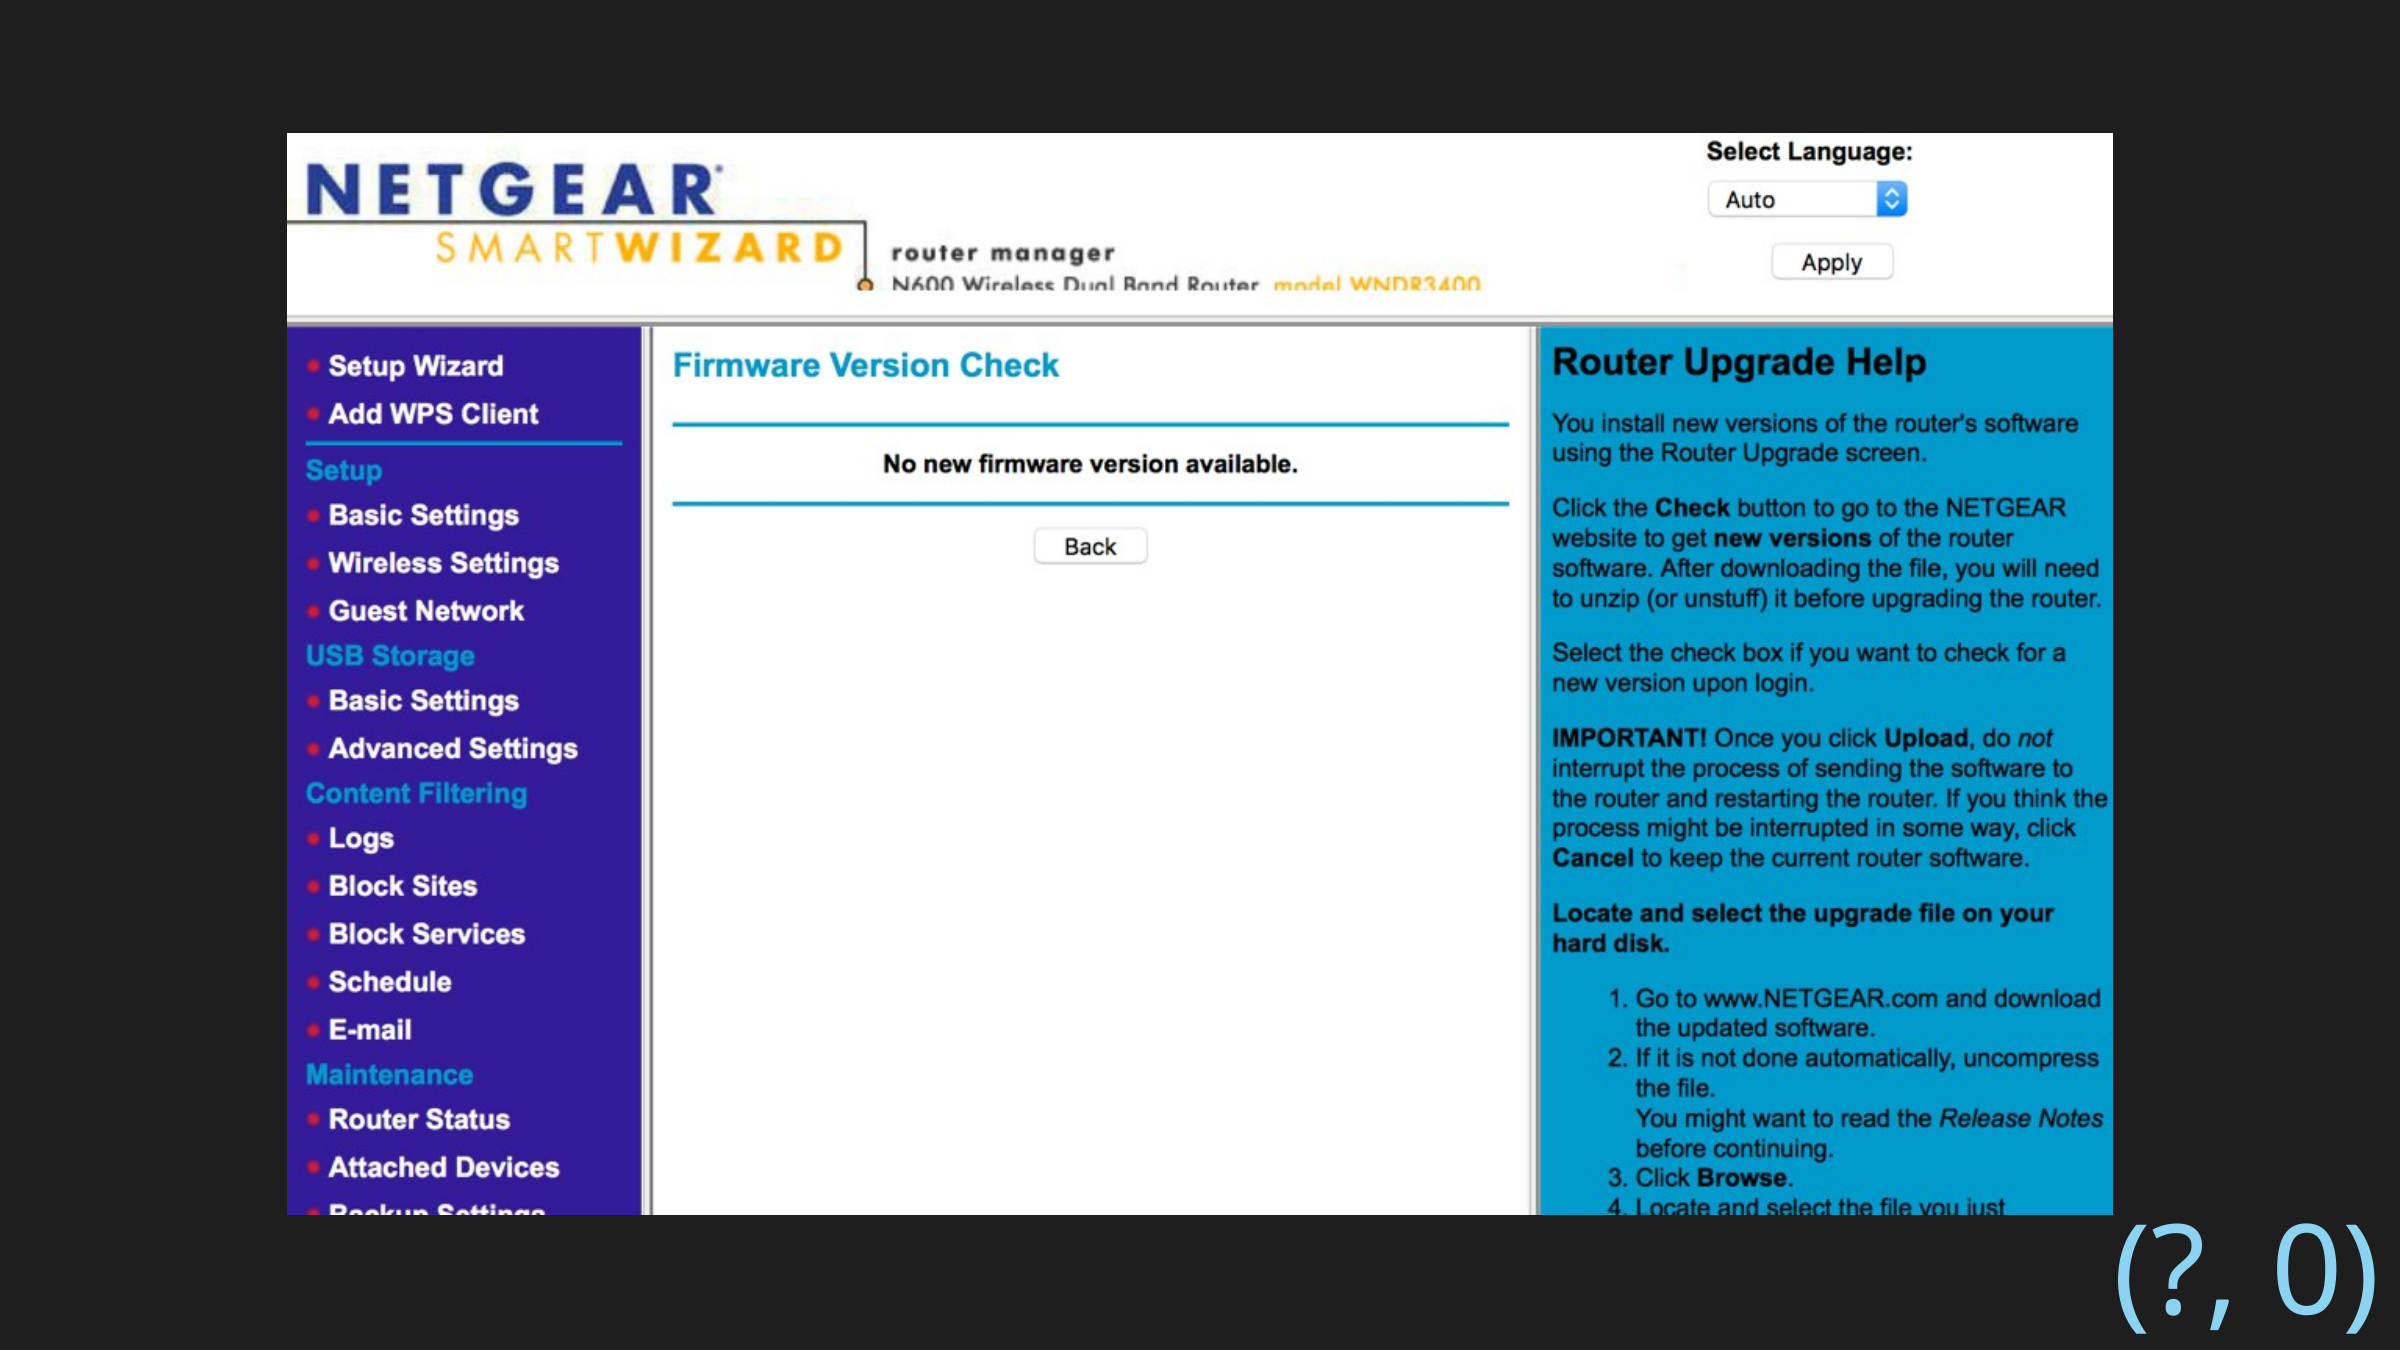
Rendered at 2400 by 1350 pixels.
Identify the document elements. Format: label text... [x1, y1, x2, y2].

picture [1673, 417, 1686, 428]
picture [1811, 1145, 1830, 1161]
picture [2051, 419, 2067, 432]
picture [1797, 1206, 1816, 1215]
picture [1910, 760, 1917, 775]
picture [1579, 354, 1599, 376]
picture [1848, 455, 1855, 462]
picture [1801, 421, 1818, 430]
picture [1696, 418, 1701, 428]
picture [1728, 733, 1741, 743]
picture [1917, 531, 1930, 545]
picture [1632, 935, 1662, 952]
picture [1704, 566, 1708, 576]
picture [1706, 994, 1717, 1006]
picture [1923, 993, 1932, 1001]
picture [1632, 504, 1646, 516]
picture [1976, 992, 1987, 1003]
picture [1669, 730, 1684, 745]
picture [1616, 934, 1632, 951]
picture [1614, 992, 1619, 1002]
picture [1724, 1145, 1735, 1153]
picture [1857, 992, 1862, 1002]
picture [1822, 1203, 1831, 1215]
picture [1657, 414, 1665, 430]
picture [1931, 534, 1939, 548]
picture [2029, 735, 2043, 745]
picture [1901, 913, 1909, 923]
picture [1657, 825, 1664, 834]
picture [1552, 791, 1568, 805]
picture [1641, 1113, 1655, 1125]
picture [1982, 531, 1994, 545]
picture [1583, 910, 1593, 920]
picture [1921, 1206, 1927, 1215]
picture [1927, 566, 1941, 574]
picture [2026, 649, 2034, 655]
picture [1920, 421, 1927, 433]
picture [1910, 598, 1918, 605]
picture [1616, 851, 1634, 865]
picture [1849, 909, 1866, 925]
picture [1671, 565, 1681, 575]
picture [1755, 762, 1767, 772]
picture [1670, 677, 1680, 691]
picture [1958, 503, 1964, 513]
picture [2057, 791, 2064, 806]
picture [1775, 1054, 1797, 1064]
picture [1616, 676, 1632, 688]
picture [1727, 995, 1737, 1006]
picture [1869, 734, 1876, 743]
picture [1704, 420, 1715, 432]
picture [1961, 1116, 1967, 1126]
picture [1853, 504, 1860, 517]
picture [1717, 450, 1730, 459]
picture [2088, 561, 2097, 576]
picture [1973, 649, 1986, 656]
picture [1954, 993, 1961, 1007]
picture [1670, 762, 1683, 776]
picture [1973, 854, 2001, 868]
picture [1899, 1055, 1908, 1063]
picture [1613, 647, 1620, 660]
picture [1907, 530, 1914, 544]
picture [2028, 995, 2037, 1006]
picture [1816, 762, 1824, 772]
picture [1695, 1146, 1706, 1155]
picture [2058, 562, 2086, 576]
picture [1629, 445, 1642, 460]
picture [1746, 587, 1761, 604]
picture [1684, 349, 1709, 373]
picture [1552, 592, 1567, 608]
picture [2057, 991, 2065, 1006]
picture [1556, 416, 1571, 425]
picture [1602, 649, 1607, 660]
picture [2054, 500, 2065, 509]
picture [1920, 559, 1928, 576]
picture [1689, 535, 1702, 545]
picture [1857, 1055, 1862, 1066]
picture [1764, 446, 1770, 459]
picture [2020, 1052, 2029, 1064]
picture [1690, 727, 1697, 734]
picture [1789, 792, 1802, 805]
picture [1676, 821, 1702, 838]
picture [1751, 736, 1756, 745]
picture [1910, 566, 1916, 576]
picture [1839, 420, 1844, 430]
picture [2090, 1053, 2099, 1069]
picture [2052, 1053, 2079, 1065]
picture [1717, 533, 1759, 548]
picture [1563, 449, 1579, 461]
picture [1920, 760, 1941, 775]
picture [1561, 535, 1568, 546]
picture [1996, 591, 2004, 607]
picture [1827, 534, 1831, 545]
picture [2067, 820, 2073, 835]
picture [1837, 565, 1850, 577]
picture [1601, 533, 1610, 549]
picture [1699, 730, 1707, 740]
picture [1603, 824, 1617, 837]
picture [1916, 1060, 1924, 1068]
picture [1735, 420, 1760, 429]
picture [1857, 1204, 1871, 1215]
picture [1888, 592, 1896, 609]
picture [1633, 646, 1661, 660]
picture [1989, 646, 2007, 661]
picture [1576, 794, 1584, 803]
picture [1717, 591, 1734, 606]
picture [1952, 791, 1958, 805]
picture [1747, 791, 1761, 807]
picture [1995, 765, 2005, 775]
picture [2011, 854, 2021, 868]
picture [1714, 1019, 1751, 1036]
picture [1639, 1020, 1643, 1034]
picture [1588, 446, 1598, 457]
picture [1571, 852, 1609, 868]
picture [1751, 455, 1761, 460]
picture [1630, 792, 1635, 805]
picture [1894, 730, 1918, 745]
picture [1697, 595, 1704, 603]
picture [1708, 354, 1776, 381]
picture [1656, 500, 1670, 510]
picture [1873, 1054, 1888, 1067]
picture [1661, 906, 1684, 920]
picture [2000, 992, 2009, 1004]
picture [1553, 905, 1560, 920]
picture [1988, 417, 1999, 431]
picture [1823, 1116, 1834, 1121]
picture [1644, 532, 1651, 545]
picture [1569, 822, 1575, 835]
picture [1776, 1172, 1787, 1187]
picture [1886, 762, 1899, 774]
picture [1646, 423, 1651, 433]
picture [1927, 420, 1949, 430]
picture [1614, 562, 1645, 575]
picture [1751, 1144, 1755, 1154]
picture [1863, 760, 1878, 777]
picture [1853, 415, 1869, 431]
picture [2009, 1115, 2029, 1124]
picture [2037, 765, 2043, 774]
picture [1815, 853, 1829, 868]
picture [1886, 731, 1891, 747]
picture [2038, 992, 2055, 1005]
picture [1823, 1022, 1855, 1035]
picture [1914, 793, 1929, 805]
picture [1968, 424, 1976, 430]
picture [1676, 1173, 1687, 1185]
picture [1773, 680, 1784, 698]
picture [1976, 1110, 2004, 1124]
picture [1710, 446, 1714, 459]
picture [1807, 1054, 1830, 1069]
picture [1571, 915, 1580, 920]
picture [2026, 765, 2034, 774]
picture [1832, 854, 1840, 865]
picture [1689, 420, 1697, 430]
picture [1746, 500, 1751, 511]
picture [1914, 501, 1920, 508]
picture [1724, 648, 1733, 660]
picture [1691, 795, 1696, 805]
picture [1554, 565, 1566, 575]
picture [1948, 646, 1966, 658]
picture [1721, 1053, 1730, 1062]
picture [1629, 592, 1637, 609]
picture [1648, 1138, 1674, 1155]
picture [1704, 1052, 1711, 1063]
picture [1762, 594, 1768, 603]
picture [2048, 825, 2059, 835]
picture [1631, 824, 1640, 835]
picture [1873, 795, 1886, 808]
picture [1970, 795, 1989, 804]
picture [1704, 678, 1709, 693]
picture [1873, 420, 1885, 431]
picture [1772, 532, 1808, 548]
picture [1723, 560, 1736, 576]
picture [1696, 851, 1717, 868]
picture [1920, 903, 1952, 922]
picture [1995, 538, 2007, 544]
picture [1612, 532, 1637, 544]
picture [2046, 732, 2052, 741]
picture [1810, 591, 1830, 605]
picture [1591, 591, 1605, 605]
picture [2041, 1116, 2052, 1126]
picture [1834, 534, 1852, 545]
picture [1695, 562, 1702, 576]
picture [1867, 1052, 1871, 1062]
picture [1984, 499, 1993, 514]
picture [1973, 825, 1979, 832]
picture [1935, 855, 1949, 863]
picture [1737, 501, 1746, 509]
picture [1580, 727, 1648, 748]
picture [1701, 1116, 1710, 1126]
picture [1761, 793, 1767, 803]
picture [2055, 650, 2066, 662]
picture [1732, 762, 1742, 776]
picture [1861, 533, 1871, 545]
picture [1926, 649, 1932, 661]
picture [1587, 825, 1601, 837]
picture [1773, 991, 1783, 1006]
picture [1902, 995, 1912, 1004]
picture [1828, 449, 1836, 460]
picture [1553, 727, 1577, 745]
picture [1816, 1111, 1820, 1126]
picture [2051, 595, 2055, 605]
picture [1718, 1110, 1736, 1128]
picture [1762, 648, 1781, 660]
picture [1854, 764, 1860, 774]
picture [1882, 530, 1898, 545]
picture [1667, 500, 1680, 516]
picture [1618, 824, 1628, 829]
picture [1860, 648, 1889, 660]
picture [1924, 593, 1936, 608]
picture [1847, 349, 1926, 380]
picture [1803, 1020, 1815, 1034]
picture [1785, 1025, 1789, 1036]
picture [1902, 649, 1909, 660]
picture [1749, 852, 1764, 867]
picture [1650, 730, 1671, 748]
picture [1841, 650, 1846, 660]
picture [1882, 856, 1890, 862]
picture [1757, 1024, 1765, 1035]
picture [1917, 1052, 1924, 1059]
picture [1697, 1170, 1726, 1187]
picture [2076, 1115, 2094, 1127]
picture [2010, 415, 2022, 426]
picture [1659, 1207, 1664, 1215]
picture [1833, 989, 1847, 995]
picture [1553, 935, 1606, 952]
picture [1796, 761, 1807, 775]
picture [1826, 791, 1838, 804]
picture [1839, 1058, 1848, 1069]
picture [2092, 1002, 2099, 1008]
picture [1955, 759, 1993, 776]
picture [1595, 907, 1631, 923]
picture [2077, 595, 2089, 608]
picture [2004, 854, 2009, 864]
picture [1703, 449, 1708, 460]
picture [1792, 449, 1810, 454]
picture [1593, 500, 1604, 515]
picture [1558, 645, 1580, 660]
picture [1624, 351, 1655, 375]
picture [1929, 1207, 1935, 1215]
picture [2032, 794, 2037, 807]
picture [1812, 650, 1825, 666]
picture [1647, 824, 1655, 834]
picture [1582, 445, 1587, 460]
picture [1690, 1084, 1707, 1098]
picture [1679, 1053, 1691, 1067]
picture [1695, 1026, 1702, 1034]
picture [1898, 595, 1913, 611]
picture [1845, 762, 1852, 774]
picture [2042, 1053, 2049, 1069]
picture [1601, 459, 1607, 468]
picture [1570, 910, 1576, 917]
picture [1766, 1057, 1773, 1065]
picture [1705, 1025, 1713, 1034]
picture [2017, 644, 2023, 659]
picture [1736, 851, 1746, 864]
picture [1692, 649, 1711, 661]
picture [1752, 649, 1759, 660]
picture [1948, 824, 1953, 836]
picture [1891, 650, 1899, 659]
picture [1962, 908, 1990, 921]
picture [1872, 905, 1899, 921]
picture [1815, 1027, 1820, 1035]
picture [1794, 824, 1807, 828]
picture [2029, 559, 2037, 576]
picture [1645, 852, 1659, 869]
picture [1604, 762, 1612, 775]
picture [1657, 1169, 1666, 1186]
picture [1821, 762, 1842, 776]
picture [1660, 595, 1675, 608]
picture [1945, 908, 1954, 914]
picture [1682, 449, 1689, 455]
picture [1901, 789, 1905, 804]
picture [1553, 349, 1580, 374]
picture [1648, 602, 1654, 610]
picture [1620, 829, 1632, 835]
picture [1702, 765, 1715, 776]
picture [1670, 1116, 1677, 1127]
picture [1646, 679, 1657, 689]
picture [1683, 1080, 1687, 1095]
picture [1907, 828, 1917, 835]
picture [1807, 533, 1824, 548]
picture [1998, 797, 2006, 805]
picture [1641, 448, 1653, 460]
picture [1810, 736, 1817, 748]
picture [1939, 1055, 1950, 1068]
picture [1563, 679, 1577, 690]
picture [1732, 825, 1740, 833]
picture [1659, 354, 1671, 373]
picture [1871, 852, 1879, 858]
picture [2011, 564, 2020, 576]
picture [1612, 418, 1618, 429]
picture [1676, 535, 1685, 551]
picture [1601, 450, 1612, 461]
picture [1938, 591, 1952, 606]
picture [1858, 1025, 1869, 1035]
picture [1685, 1115, 1701, 1124]
picture [1602, 356, 1622, 376]
text_box (?, 0) [2098, 1181, 2396, 1347]
picture [1611, 1060, 1618, 1068]
picture [1940, 730, 1970, 748]
picture [1784, 677, 1789, 691]
picture [1852, 734, 1857, 745]
picture [1793, 592, 1802, 607]
picture [2045, 564, 2054, 569]
picture [1726, 797, 1738, 804]
picture [1948, 500, 1953, 510]
picture [2051, 793, 2055, 805]
picture [1621, 416, 1640, 431]
picture [1972, 602, 1981, 611]
picture [2077, 995, 2084, 1008]
picture [1670, 1201, 1708, 1215]
picture [1969, 1202, 1976, 1215]
picture [2006, 594, 2022, 606]
picture [1710, 677, 1717, 687]
picture [2092, 796, 2106, 806]
picture [1571, 532, 1598, 548]
picture [2000, 909, 2016, 924]
picture [1988, 567, 1993, 576]
picture [1832, 822, 1853, 835]
picture [1879, 502, 1884, 512]
picture [1763, 680, 1770, 686]
picture [1789, 1142, 1803, 1158]
picture [1581, 558, 1589, 574]
picture [1680, 502, 1728, 517]
picture [1705, 906, 1761, 922]
picture [1773, 446, 1788, 468]
picture [1841, 507, 1852, 513]
picture [1979, 564, 1983, 575]
picture [1856, 820, 1870, 834]
picture [1591, 565, 1598, 575]
picture [1989, 1055, 1998, 1065]
picture [2034, 419, 2041, 430]
picture [1789, 862, 1796, 868]
picture [1626, 765, 1632, 778]
picture [1654, 762, 1659, 775]
picture [1932, 825, 1937, 836]
picture [1973, 592, 1980, 598]
picture [2065, 417, 2077, 428]
picture [2084, 794, 2091, 800]
picture [2017, 792, 2024, 803]
picture [1811, 564, 1825, 575]
picture [1720, 1204, 1737, 1215]
picture [1873, 561, 1900, 577]
picture [1792, 676, 1799, 690]
picture [1759, 1113, 1794, 1127]
picture [1813, 447, 1826, 460]
picture [1878, 1115, 1890, 1126]
picture [1841, 1115, 1849, 1122]
picture [1803, 565, 1810, 571]
picture [2008, 826, 2015, 835]
picture [1898, 418, 1915, 430]
picture [1593, 796, 1602, 805]
picture [1769, 1147, 1777, 1156]
picture [1817, 909, 1850, 925]
picture [1910, 1112, 1930, 1128]
picture [1903, 852, 1913, 863]
picture [1751, 564, 1766, 575]
picture [1622, 445, 1626, 462]
picture [1771, 1207, 1793, 1215]
picture [1941, 1111, 1955, 1122]
picture [1758, 734, 1771, 745]
picture [1580, 682, 1596, 690]
picture [1667, 793, 1685, 808]
picture [1770, 565, 1777, 575]
picture [1937, 1203, 1943, 1212]
picture [1740, 995, 1757, 1007]
picture [1552, 851, 1568, 867]
picture [1745, 1171, 1773, 1187]
picture [1930, 859, 1938, 867]
picture [1583, 649, 1599, 660]
picture [1919, 505, 1937, 517]
picture [1893, 447, 1912, 461]
picture [2036, 647, 2045, 659]
picture [1761, 822, 1792, 836]
picture [1564, 762, 1590, 776]
picture [2002, 502, 2018, 518]
picture [1971, 536, 1976, 544]
picture [1774, 350, 1834, 376]
picture [1728, 1171, 1744, 1187]
picture [1579, 504, 1584, 515]
picture [1641, 910, 1659, 920]
picture [1827, 646, 1836, 657]
picture [1772, 905, 1806, 923]
picture [287, 133, 2113, 1215]
picture [1851, 1112, 1876, 1126]
picture [1669, 850, 1692, 866]
picture [1660, 1048, 1667, 1065]
picture [1620, 797, 1627, 809]
picture [1678, 992, 1683, 1003]
picture [1675, 448, 1681, 459]
picture [1654, 1024, 1668, 1035]
picture [1879, 821, 1887, 836]
picture [1870, 990, 1885, 1007]
picture [1882, 1199, 1888, 1206]
picture [2041, 1110, 2047, 1117]
picture [1744, 762, 1752, 777]
picture [1845, 795, 1858, 806]
picture [1694, 910, 1702, 920]
picture [1801, 990, 1806, 1005]
picture [1754, 500, 1797, 517]
picture [1962, 592, 1971, 607]
picture [1947, 850, 1970, 868]
picture [2079, 1057, 2087, 1068]
picture [1952, 416, 1965, 430]
picture [1775, 1026, 1783, 1031]
picture [1637, 794, 1651, 803]
picture [1901, 1111, 1910, 1125]
picture [1796, 646, 1802, 656]
picture [1750, 1050, 1763, 1066]
picture [1617, 504, 1625, 515]
picture [1985, 730, 2004, 748]
picture [1848, 593, 1864, 605]
picture [1852, 562, 1860, 575]
picture [1598, 565, 1611, 576]
picture [1785, 990, 1790, 1003]
picture [1771, 762, 1777, 769]
picture [1732, 679, 1737, 691]
picture [1967, 500, 1972, 512]
picture [1982, 821, 2000, 837]
picture [1654, 1084, 1659, 1095]
picture [2013, 762, 2020, 774]
picture [1832, 730, 1848, 746]
picture [1679, 1144, 1687, 1158]
picture [2017, 909, 2051, 923]
picture [1875, 449, 1889, 461]
picture [1770, 420, 1780, 432]
picture [1611, 1205, 1619, 1212]
picture [1763, 417, 1769, 424]
picture [1897, 1204, 1910, 1215]
picture [1920, 731, 1937, 746]
picture [1809, 792, 1819, 810]
